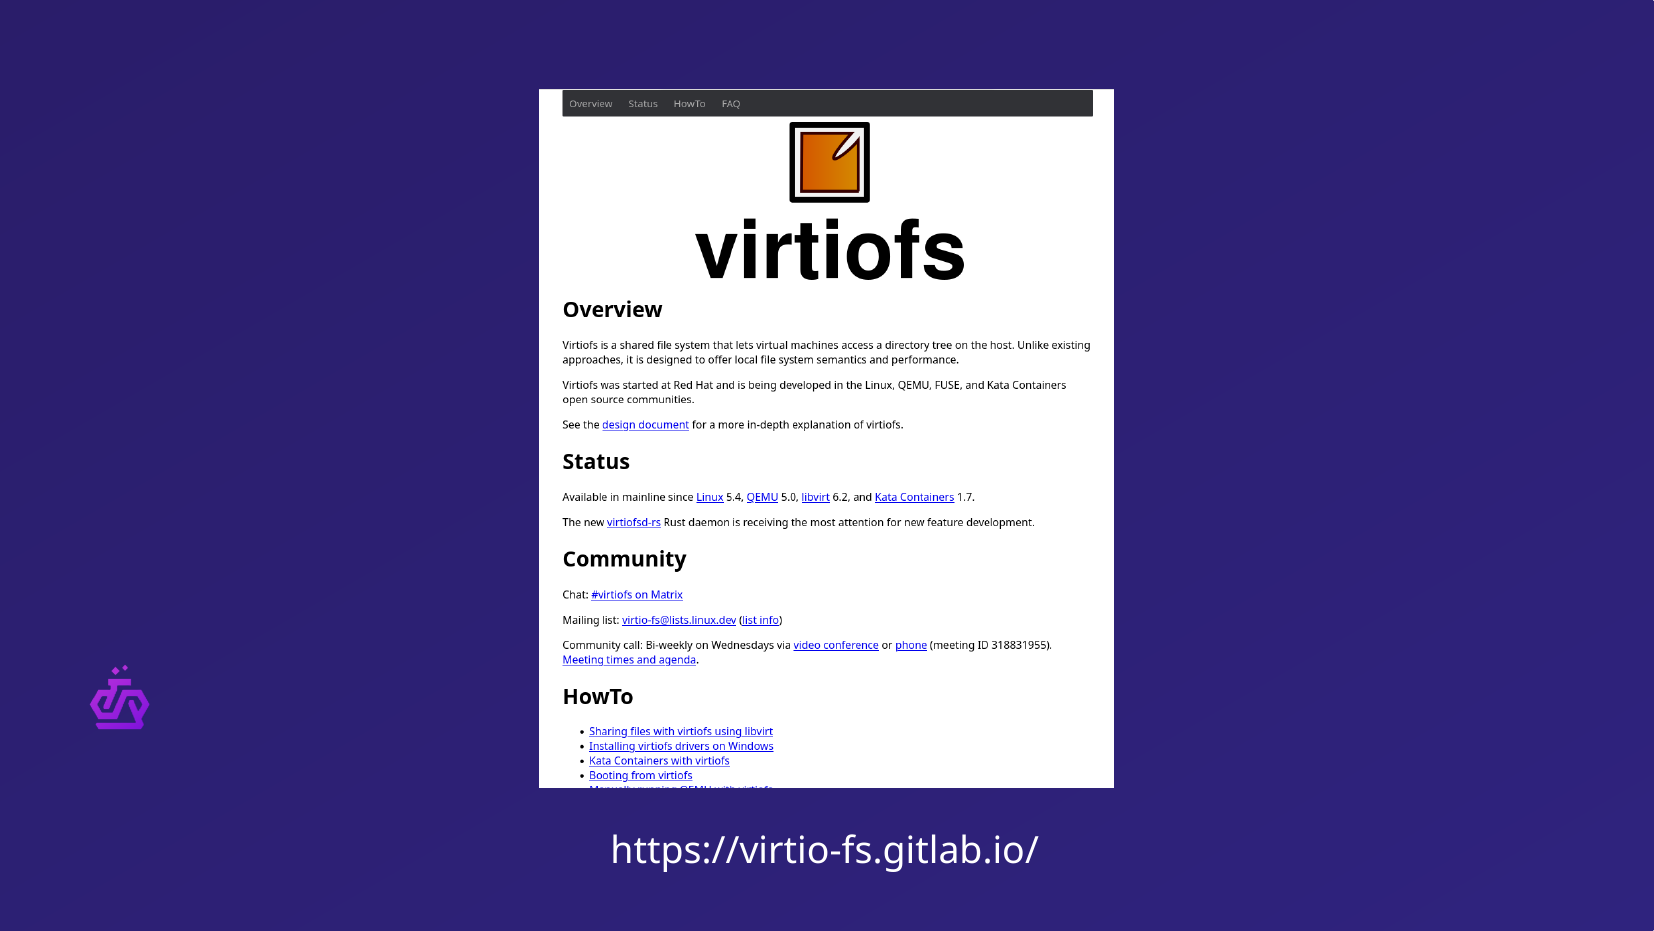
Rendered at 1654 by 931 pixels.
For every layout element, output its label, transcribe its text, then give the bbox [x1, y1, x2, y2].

picture [70, 643, 150, 755]
text_box https://virtio-fs.gitlab.io/ [595, 788, 1058, 931]
picture [539, 89, 1114, 788]
